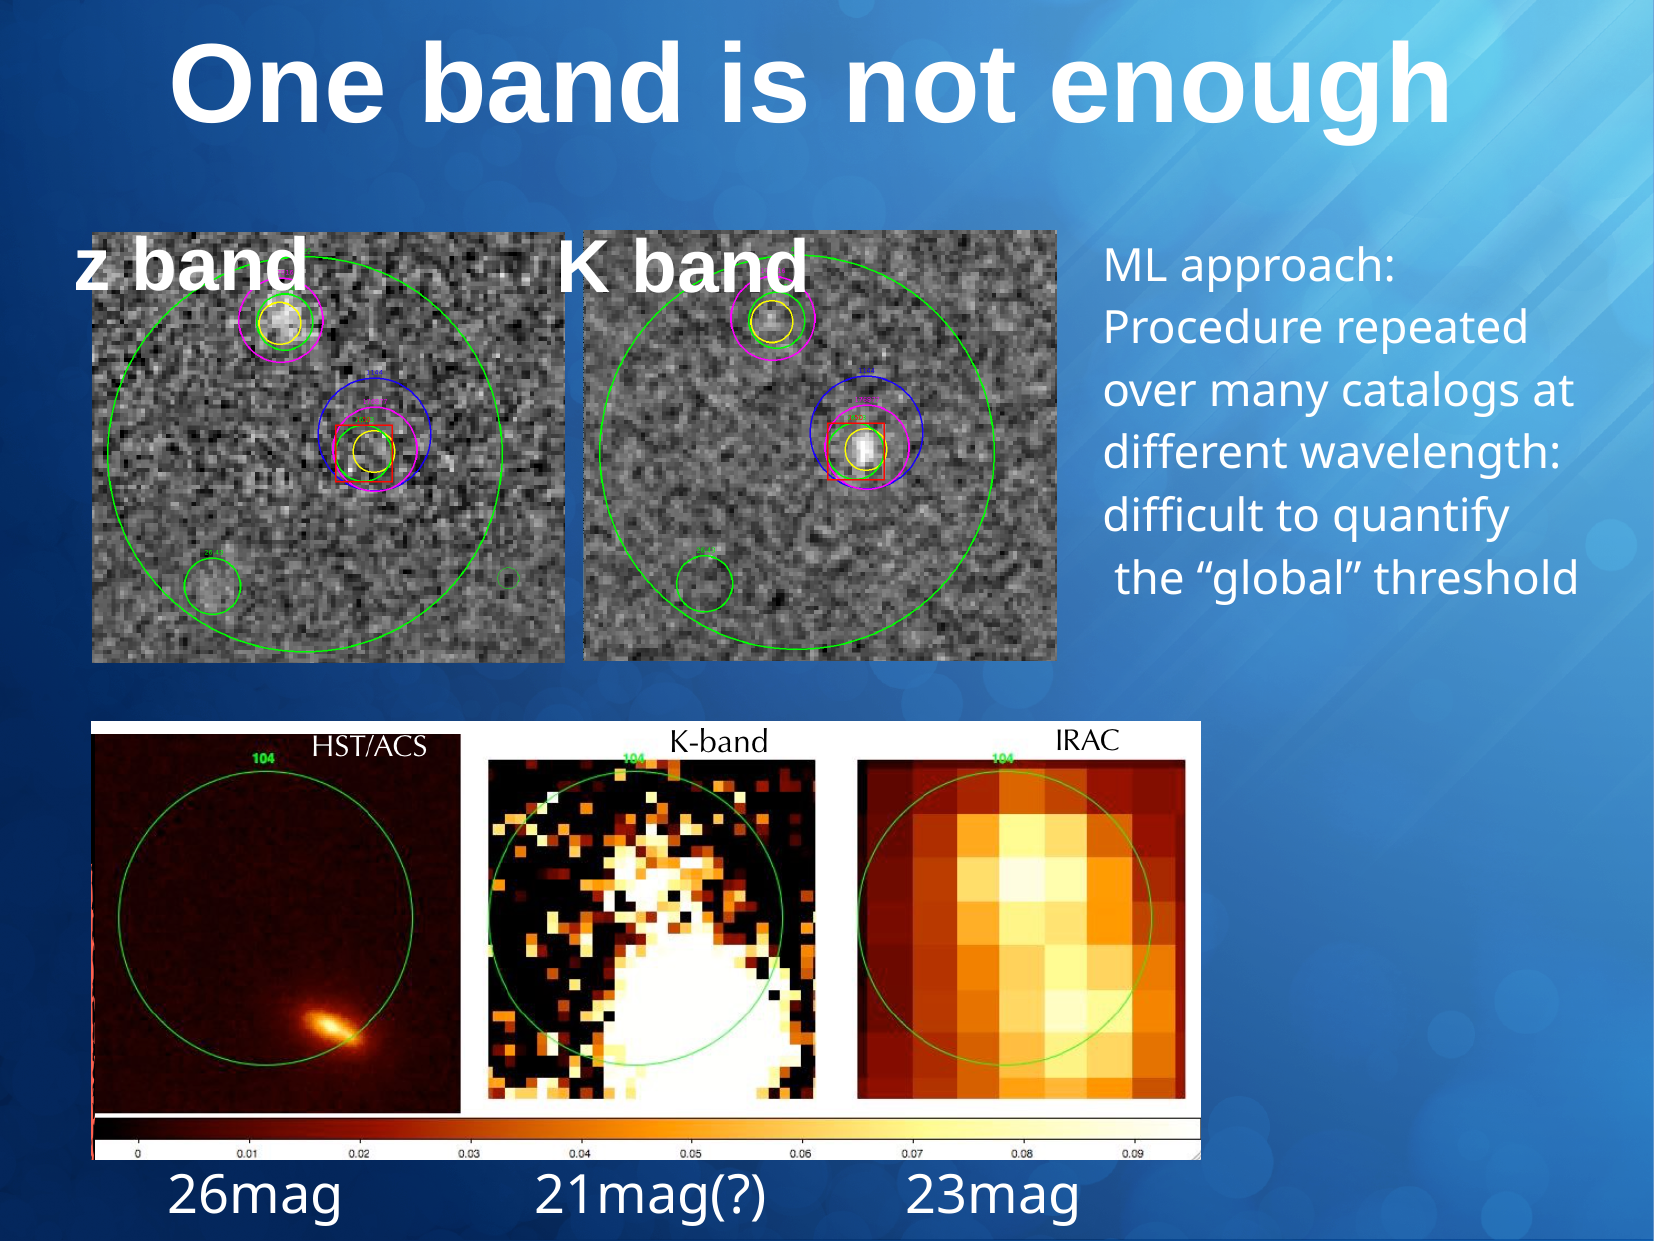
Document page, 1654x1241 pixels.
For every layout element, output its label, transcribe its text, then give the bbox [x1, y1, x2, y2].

text_box ML approach: Procedure repeated over many catalogs at different wavelength: difficult to quantify the “global” threshold [1087, 225, 1651, 638]
text_box 21mag(?) [493, 1148, 808, 1236]
text_box z band [278, 257, 284, 283]
text_box K band [586, 224, 782, 302]
picture [0, 0, 1654, 1241]
text_box 23mag [878, 1148, 1110, 1236]
title One band is not enough [118, 0, 1506, 168]
text_box z band [100, 221, 284, 299]
text_box 26mag [140, 1148, 372, 1236]
